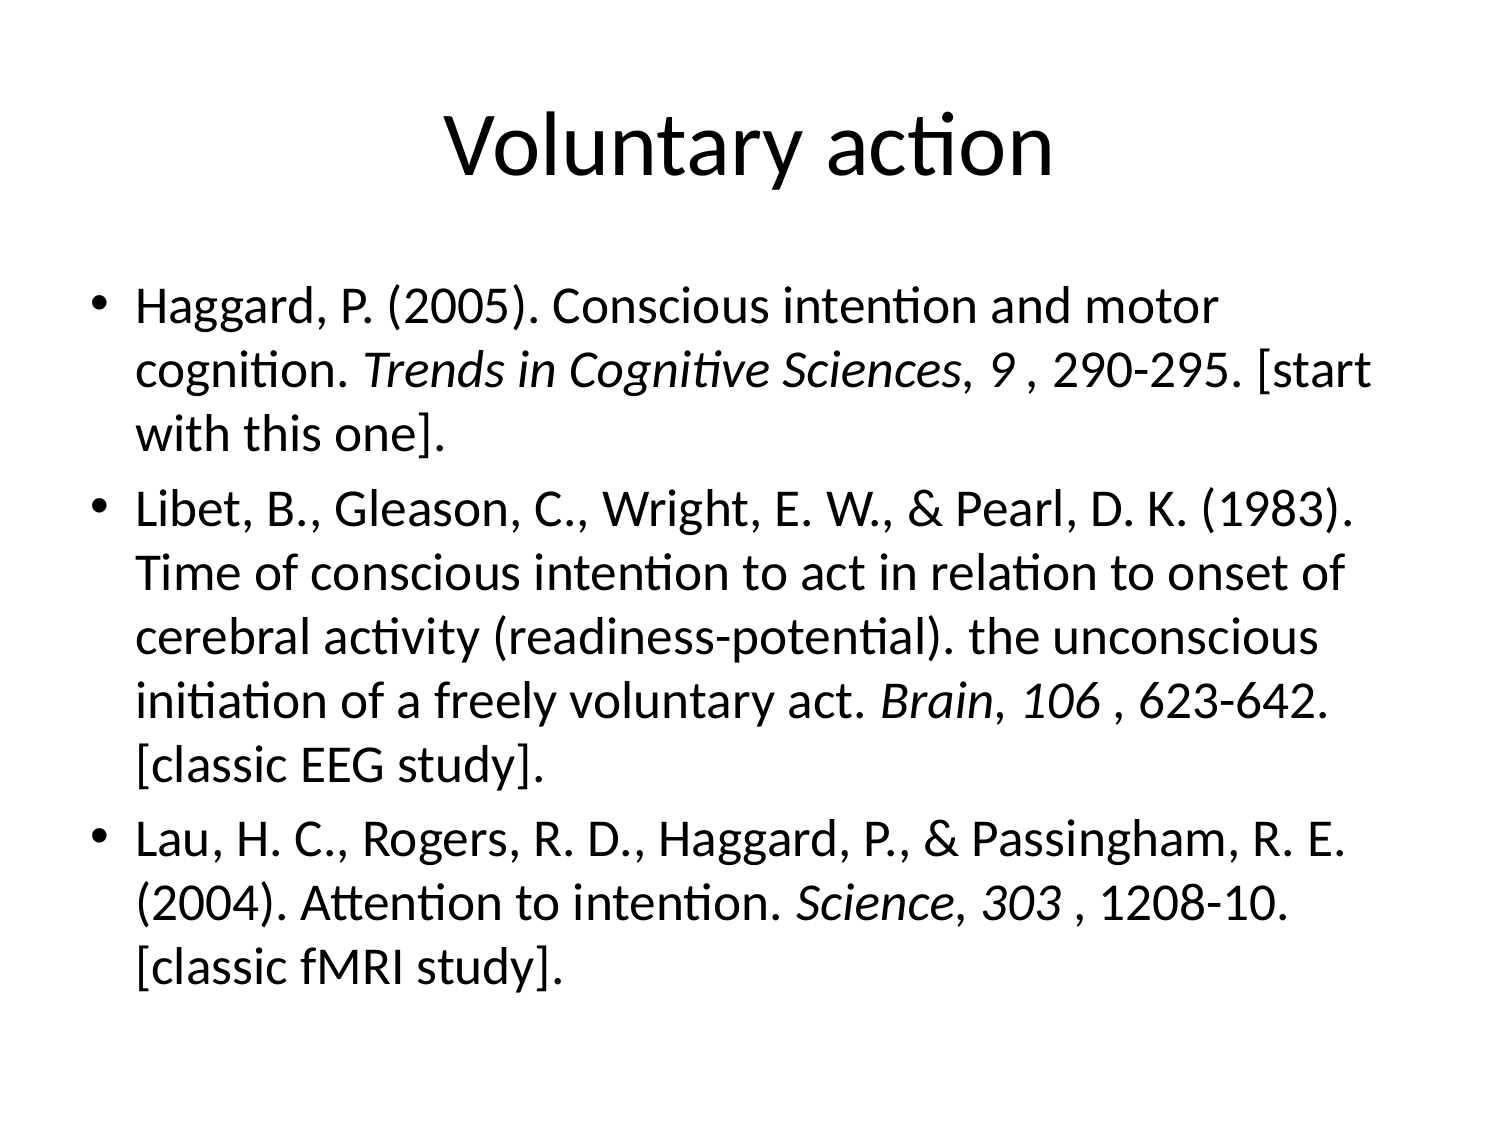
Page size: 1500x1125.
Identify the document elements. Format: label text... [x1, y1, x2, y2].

title Voluntary action [75, 45, 1425, 233]
list Haggard, P. (2005). Conscious intention and motor cognition. Trends in Cognitive Sciences, 9 , 290-295. [start with this one]. Libet, B., Gleason, C., Wright, E. W., & Pearl, D. K. (1983). Time of conscious intention to act in relation to onset of cerebral activity (readiness-potential). the unconscious initiation of a freely voluntary act. Brain, 106 , 623-642. [classic EEG study]. Lau, H. C., Rogers, R. D., Haggard, P., & Passingham, R. E. (2004). Attention to intention. Science, 303 , 1208-10. [classic fMRI study]. [75, 262, 1425, 1005]
